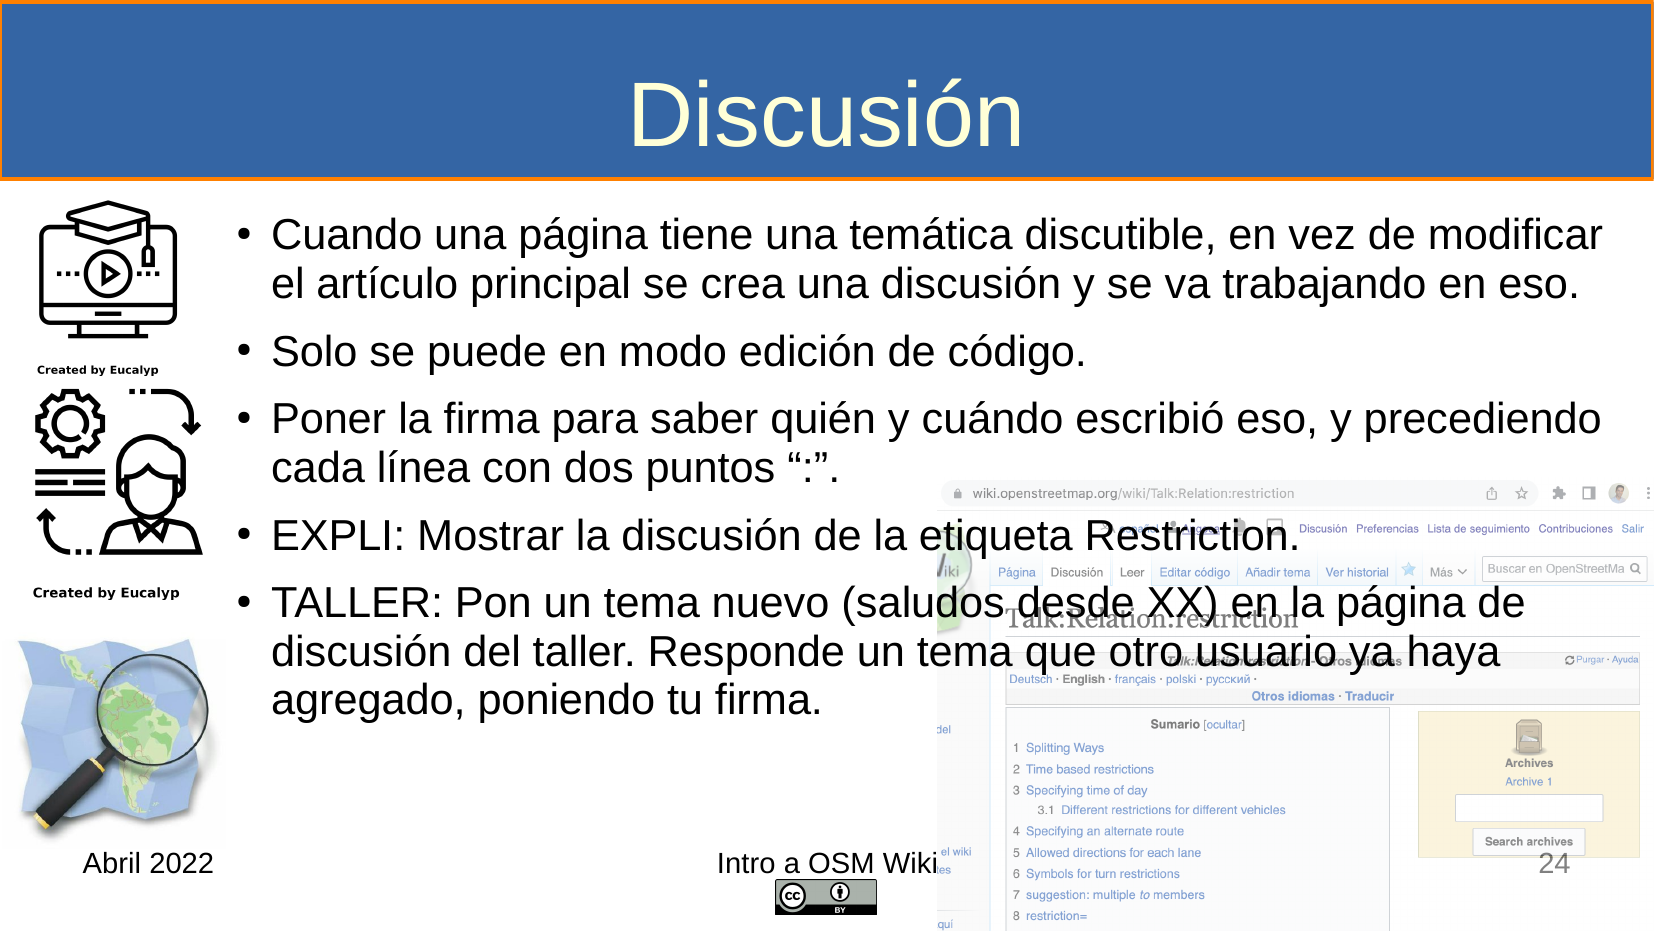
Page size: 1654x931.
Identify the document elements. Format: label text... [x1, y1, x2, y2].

title Discusión [82, 37, 1571, 193]
picture [937, 477, 1654, 931]
picture [19, 198, 197, 376]
picture [775, 879, 877, 915]
list Cuando una página tiene una temática discutible, en vez de modificar el artículo principal se crea una discusión y se va trabajando en eso. Solo se puede en modo edición de código. Poner la firma para saber quién y cuándo escribió eso, y precediendo cada línea con dos puntos “:”. EXPLI: Mostrar la discusión de la etiqueta Restriction. TALLER: Pon un tema nuevo (saludos desde XX) en la página de discusión del taller. Responde un tema que otro usuario ya haya agregado, poniendo tu firma. [225, 210, 1609, 751]
picture [0, 623, 226, 849]
picture [11, 386, 226, 601]
